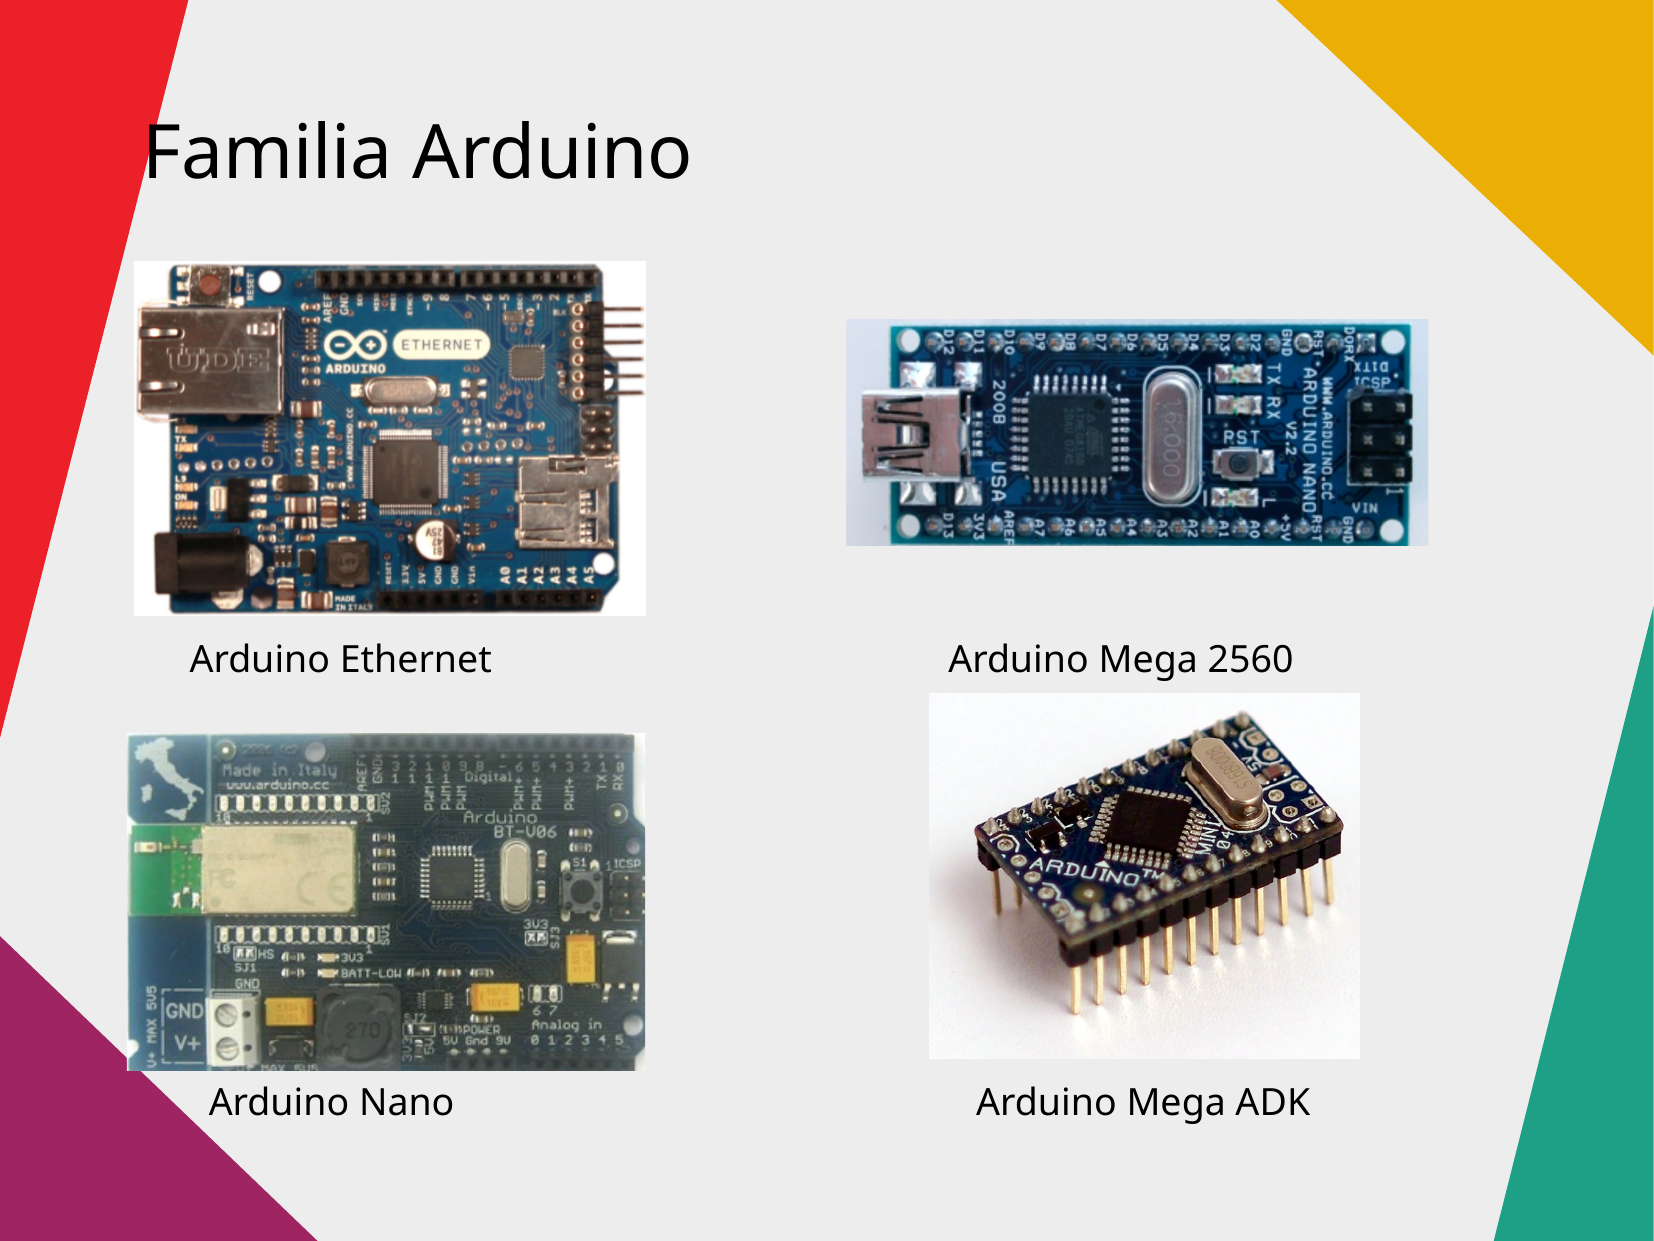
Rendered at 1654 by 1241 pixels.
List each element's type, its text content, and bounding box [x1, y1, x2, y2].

picture [126, 733, 646, 1071]
text_box Arduino Nano [194, 1071, 470, 1131]
title Familia Arduino [134, 40, 1003, 201]
text_box Arduino Ethernet [174, 627, 508, 687]
picture [929, 693, 1360, 1059]
picture [845, 319, 1429, 546]
text_box Arduino Mega ADK [961, 1070, 1326, 1131]
text_box Arduino Mega 2560 [933, 627, 1309, 687]
picture [134, 261, 646, 616]
